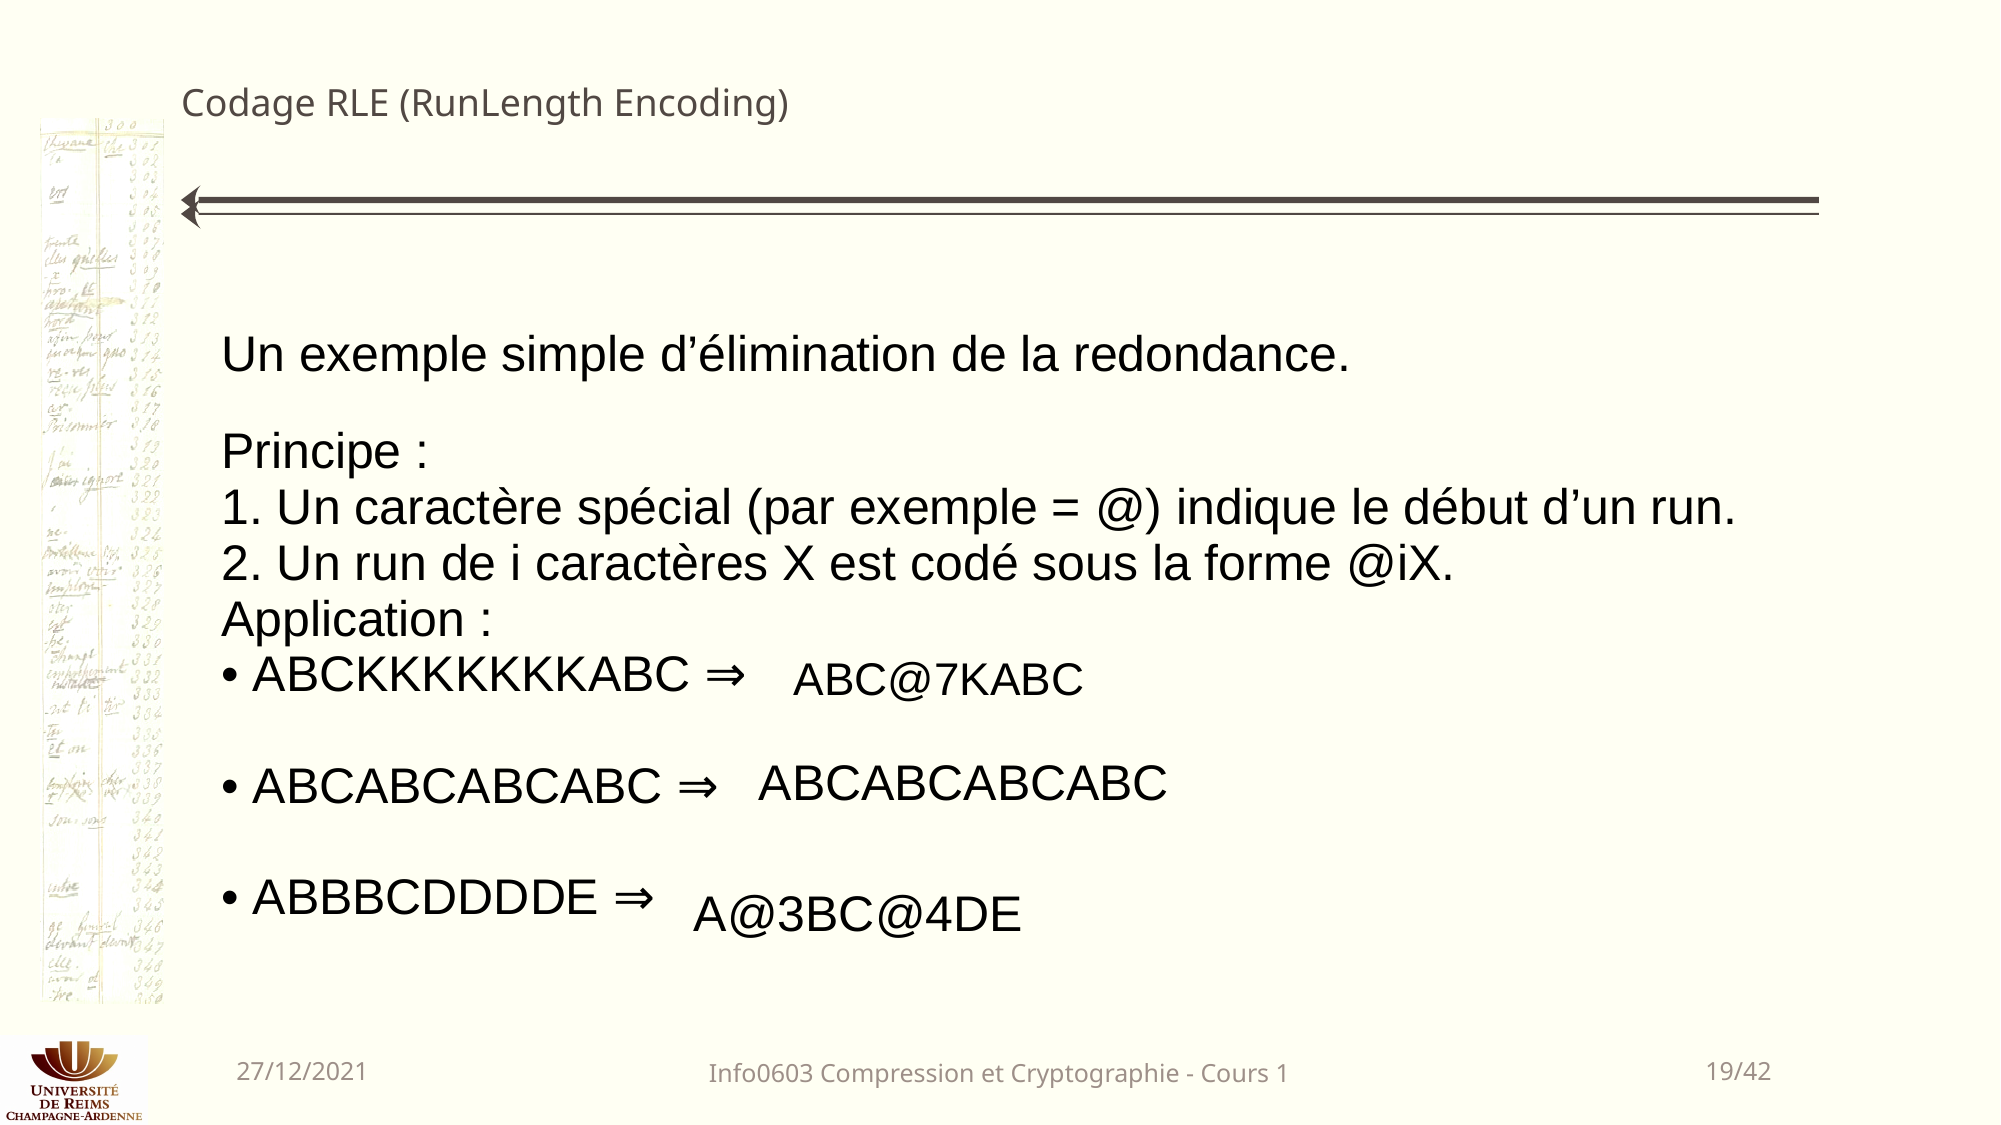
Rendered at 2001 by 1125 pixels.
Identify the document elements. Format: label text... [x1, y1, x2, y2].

picture [0, 1035, 148, 1125]
picture [40, 118, 164, 1004]
text_box ABC@7KABC [732, 646, 1146, 713]
text_box Un exemple simple d’élimination de la redondance. Principe : 1. Un caractère spécial (par exemple = @) indique le début d’un run. 2. Un run de i caractères X est codé sous la forme @iX. Application : • ABCKKKKKKKABC ⇒ • ABCABCABCABC ⇒ • ABBBCDDDDE ⇒ [206, 265, 1861, 986]
text_box ABCABCABCABC [744, 754, 1247, 812]
text_box A@3BC@4DE [679, 885, 1182, 943]
title Codage RLE (RunLength Encoding) [181, 12, 1819, 193]
